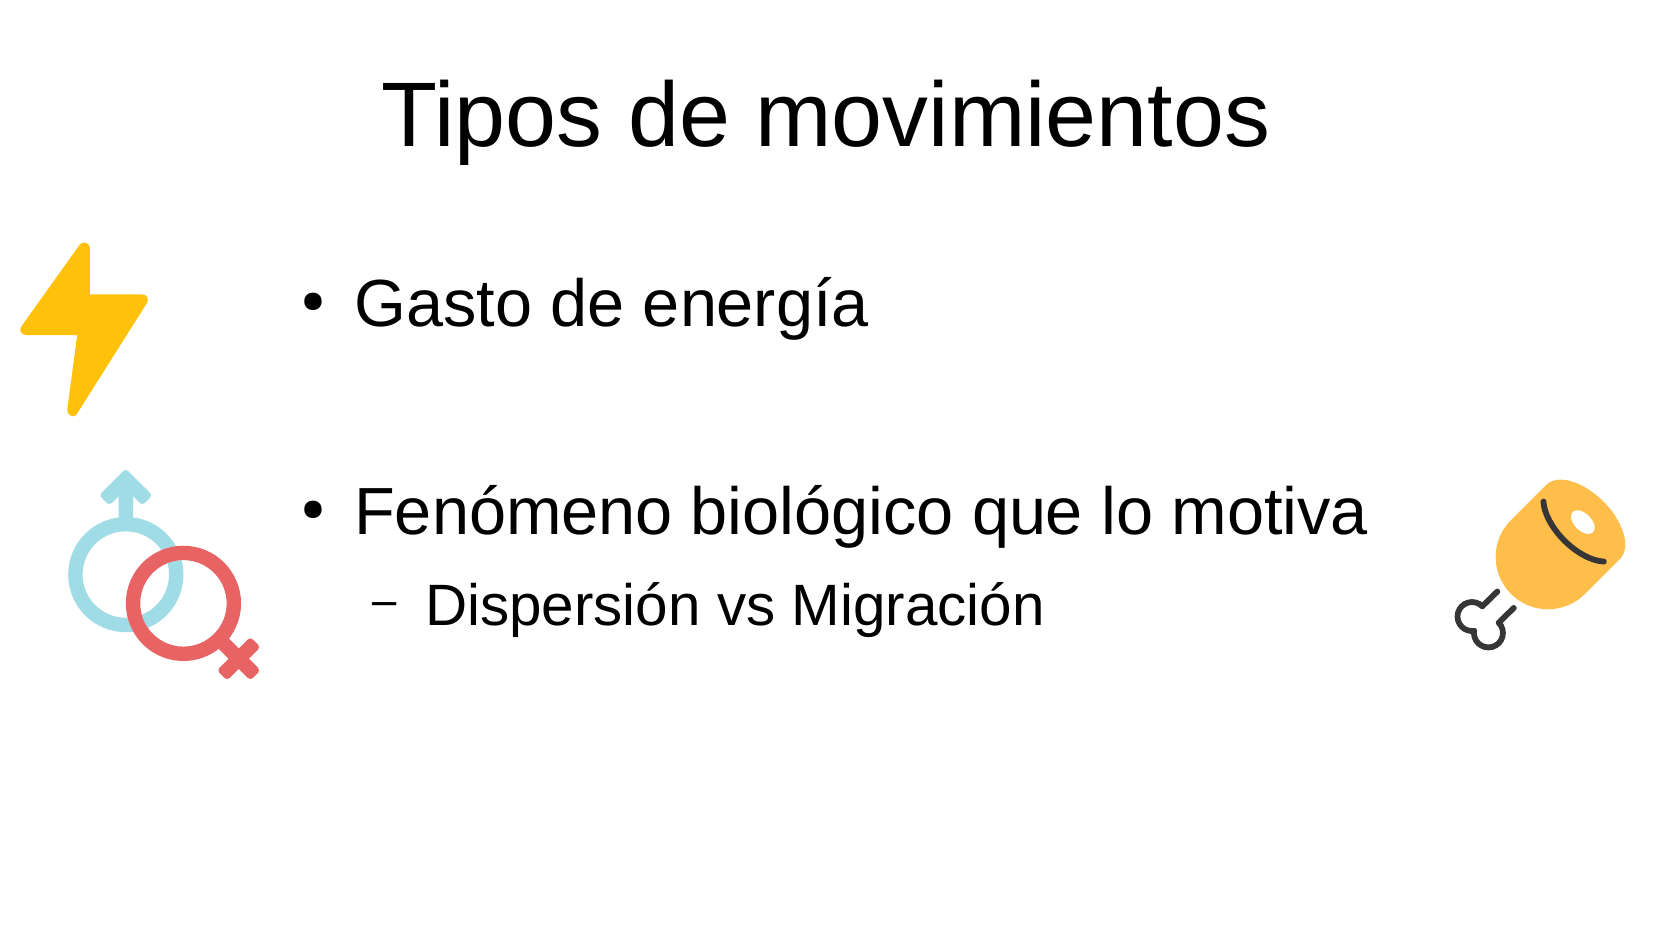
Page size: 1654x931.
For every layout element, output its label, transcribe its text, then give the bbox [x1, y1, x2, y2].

title Tipos de movimientos [82, 37, 1571, 193]
list Gasto de energía Fenómeno biológico que lo motiva Dispersión vs Migración [283, 265, 1536, 806]
picture [0, 236, 178, 423]
picture [1446, 472, 1633, 659]
picture [59, 469, 269, 680]
